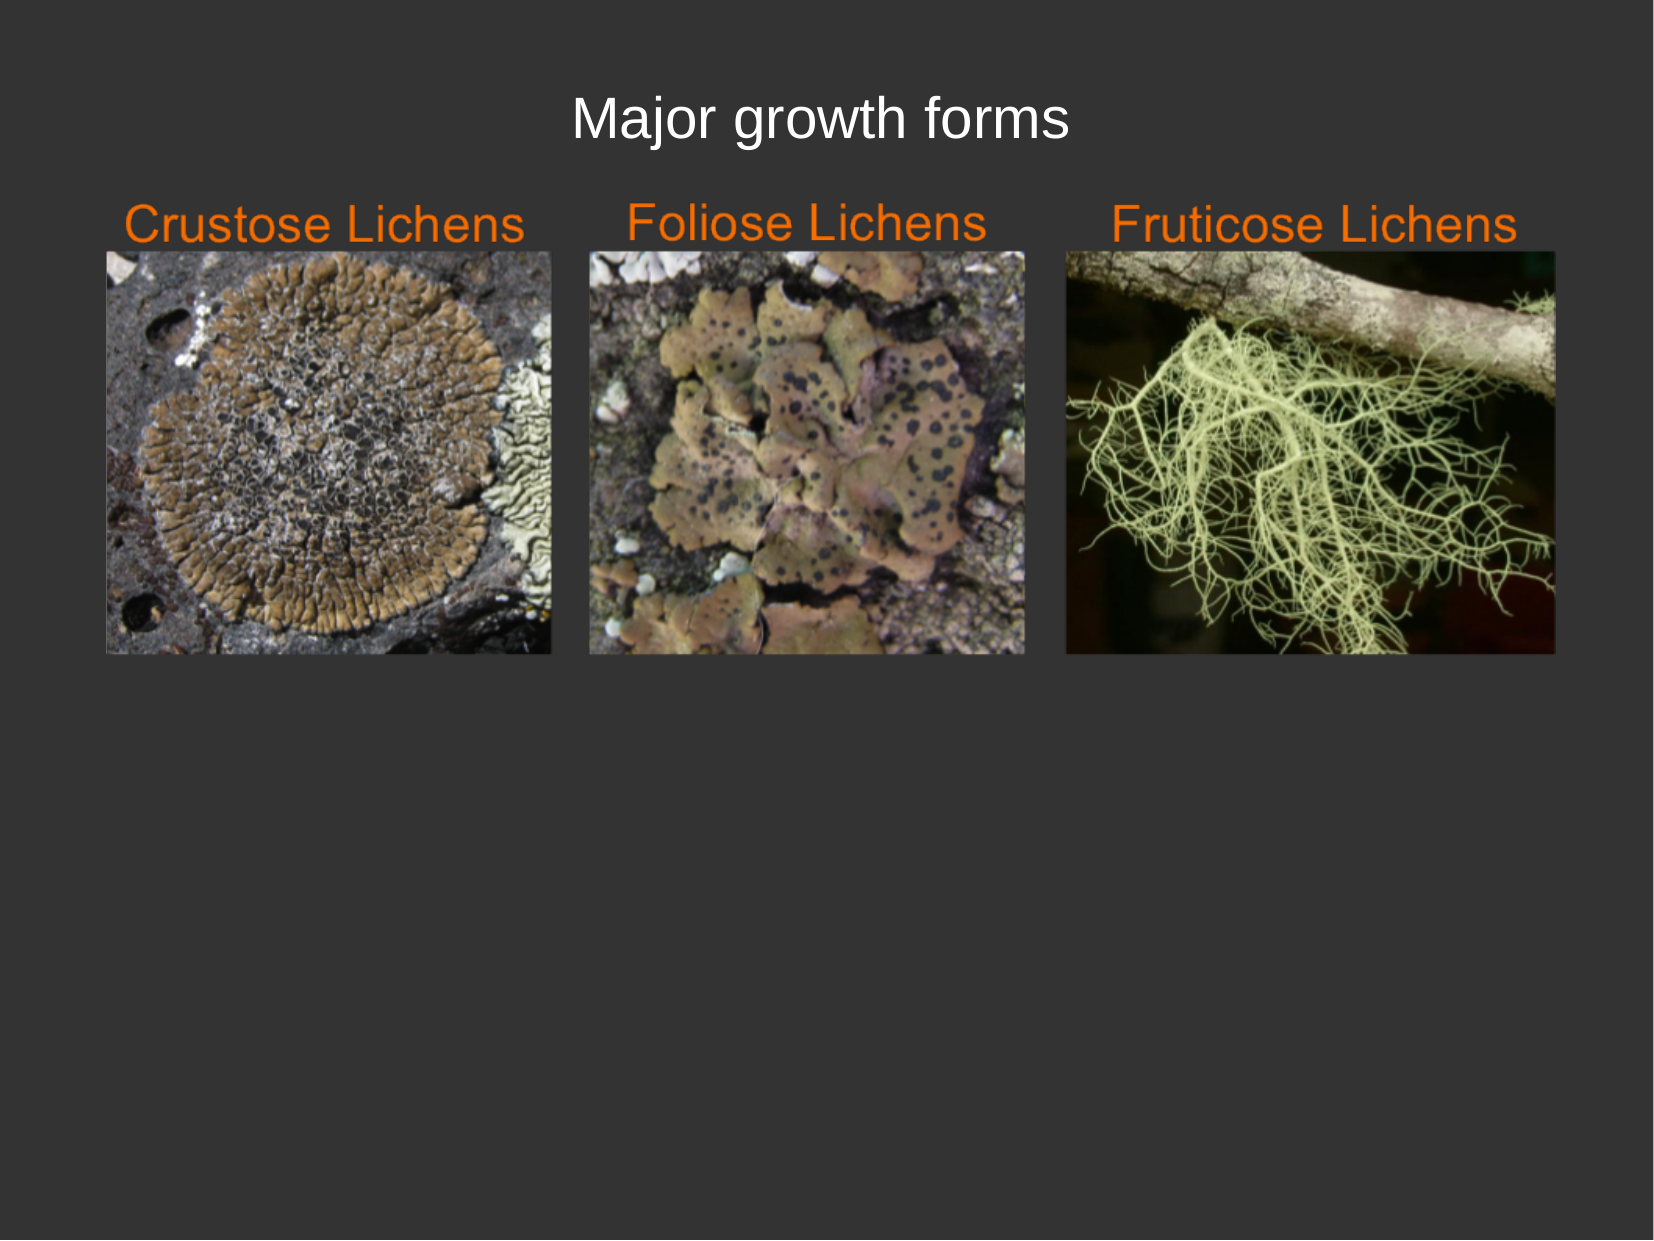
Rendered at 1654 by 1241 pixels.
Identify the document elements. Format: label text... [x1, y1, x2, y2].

text_box Major growth forms [79, 78, 1563, 158]
picture [82, 175, 1556, 656]
